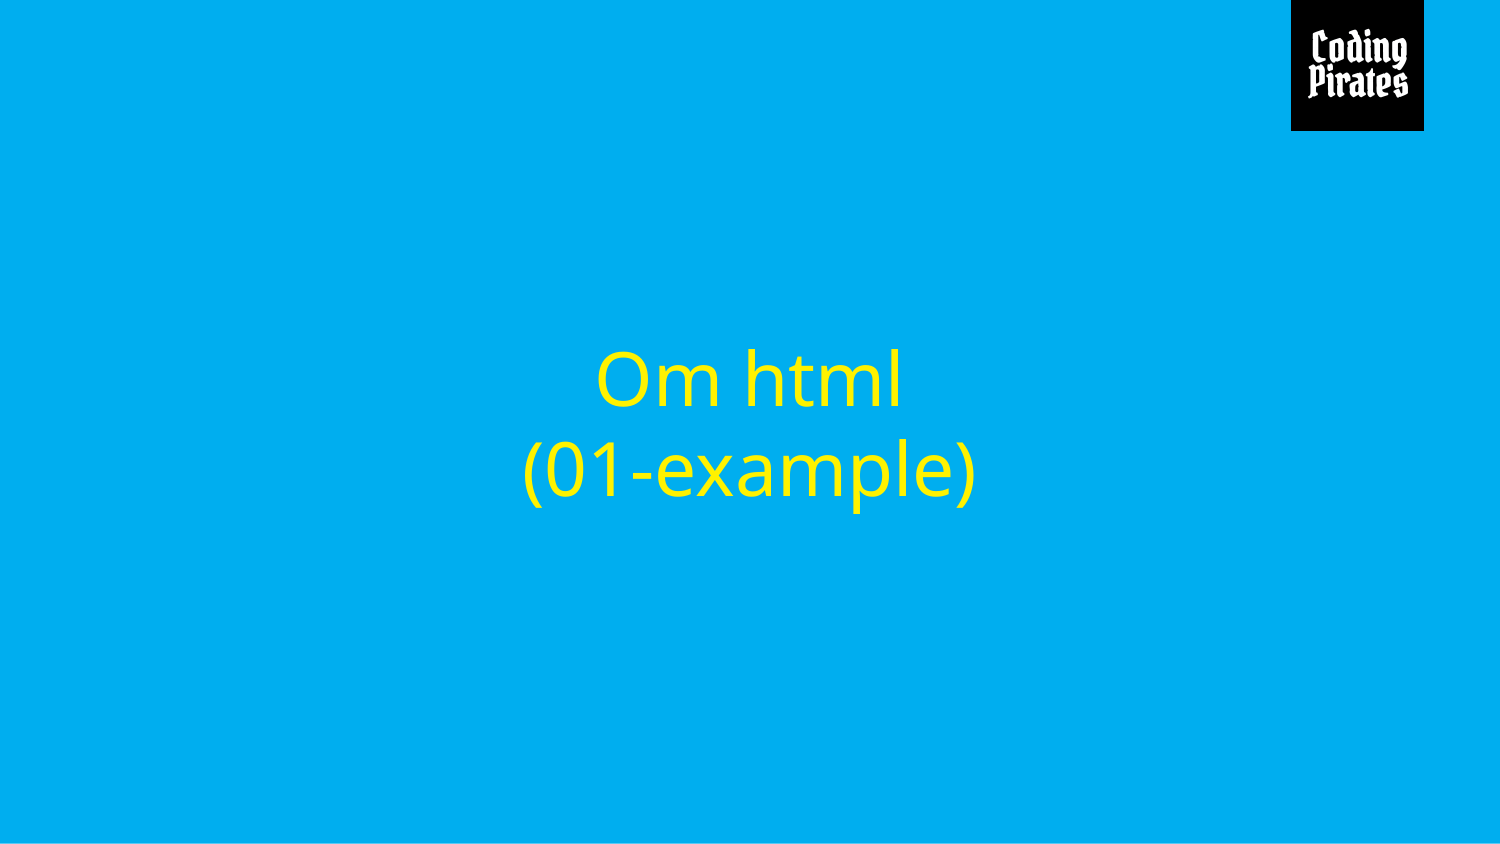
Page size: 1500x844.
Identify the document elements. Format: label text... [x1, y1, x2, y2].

picture [1292, 0, 1423, 130]
title Om html (01-example) [51, 352, 1449, 491]
